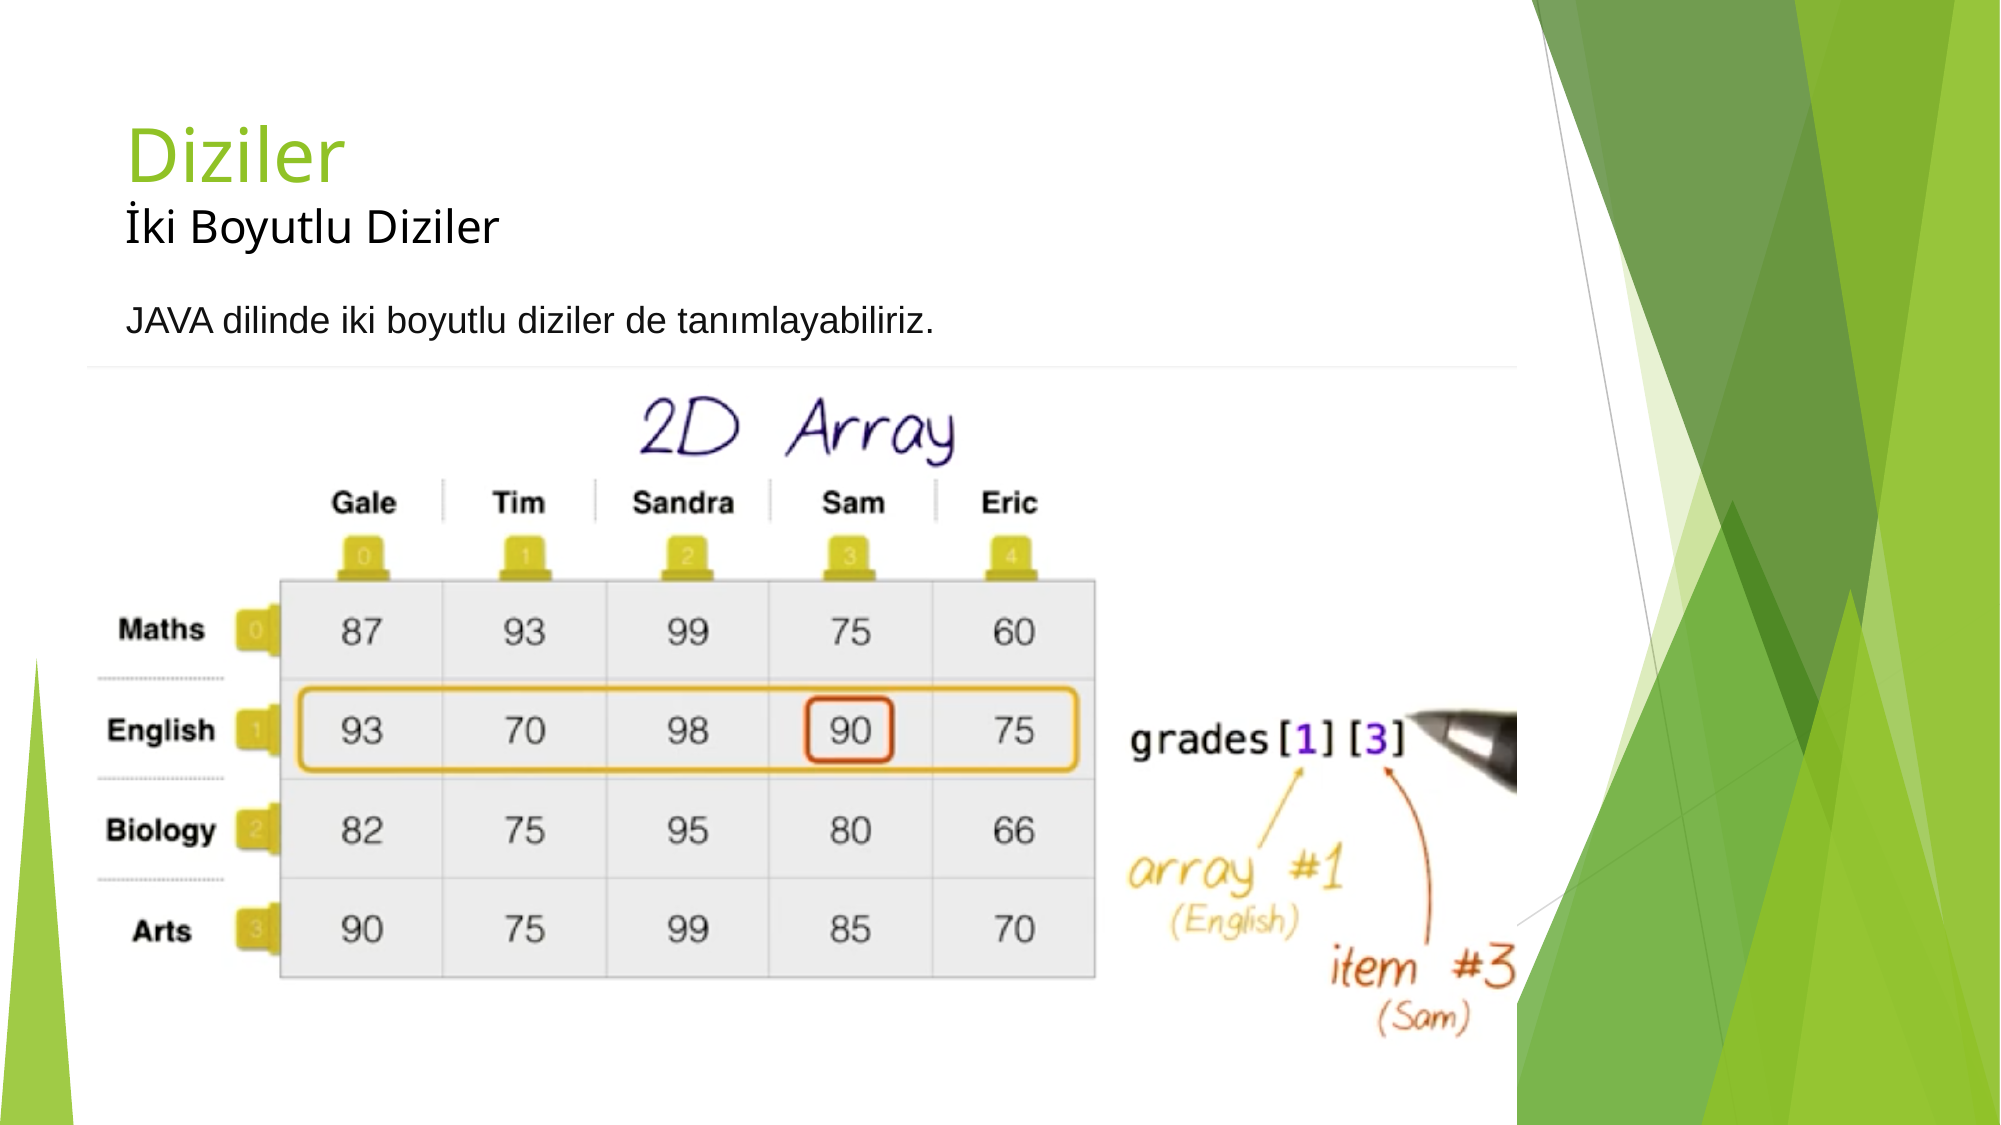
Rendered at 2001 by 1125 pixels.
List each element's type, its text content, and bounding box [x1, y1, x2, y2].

picture [87, 366, 1517, 1125]
text_box JAVA dilinde iki boyutlu diziler de tanımlayabiliriz. [111, 288, 1517, 366]
title Diziler İki Boyutlu Diziler [111, 99, 1522, 317]
